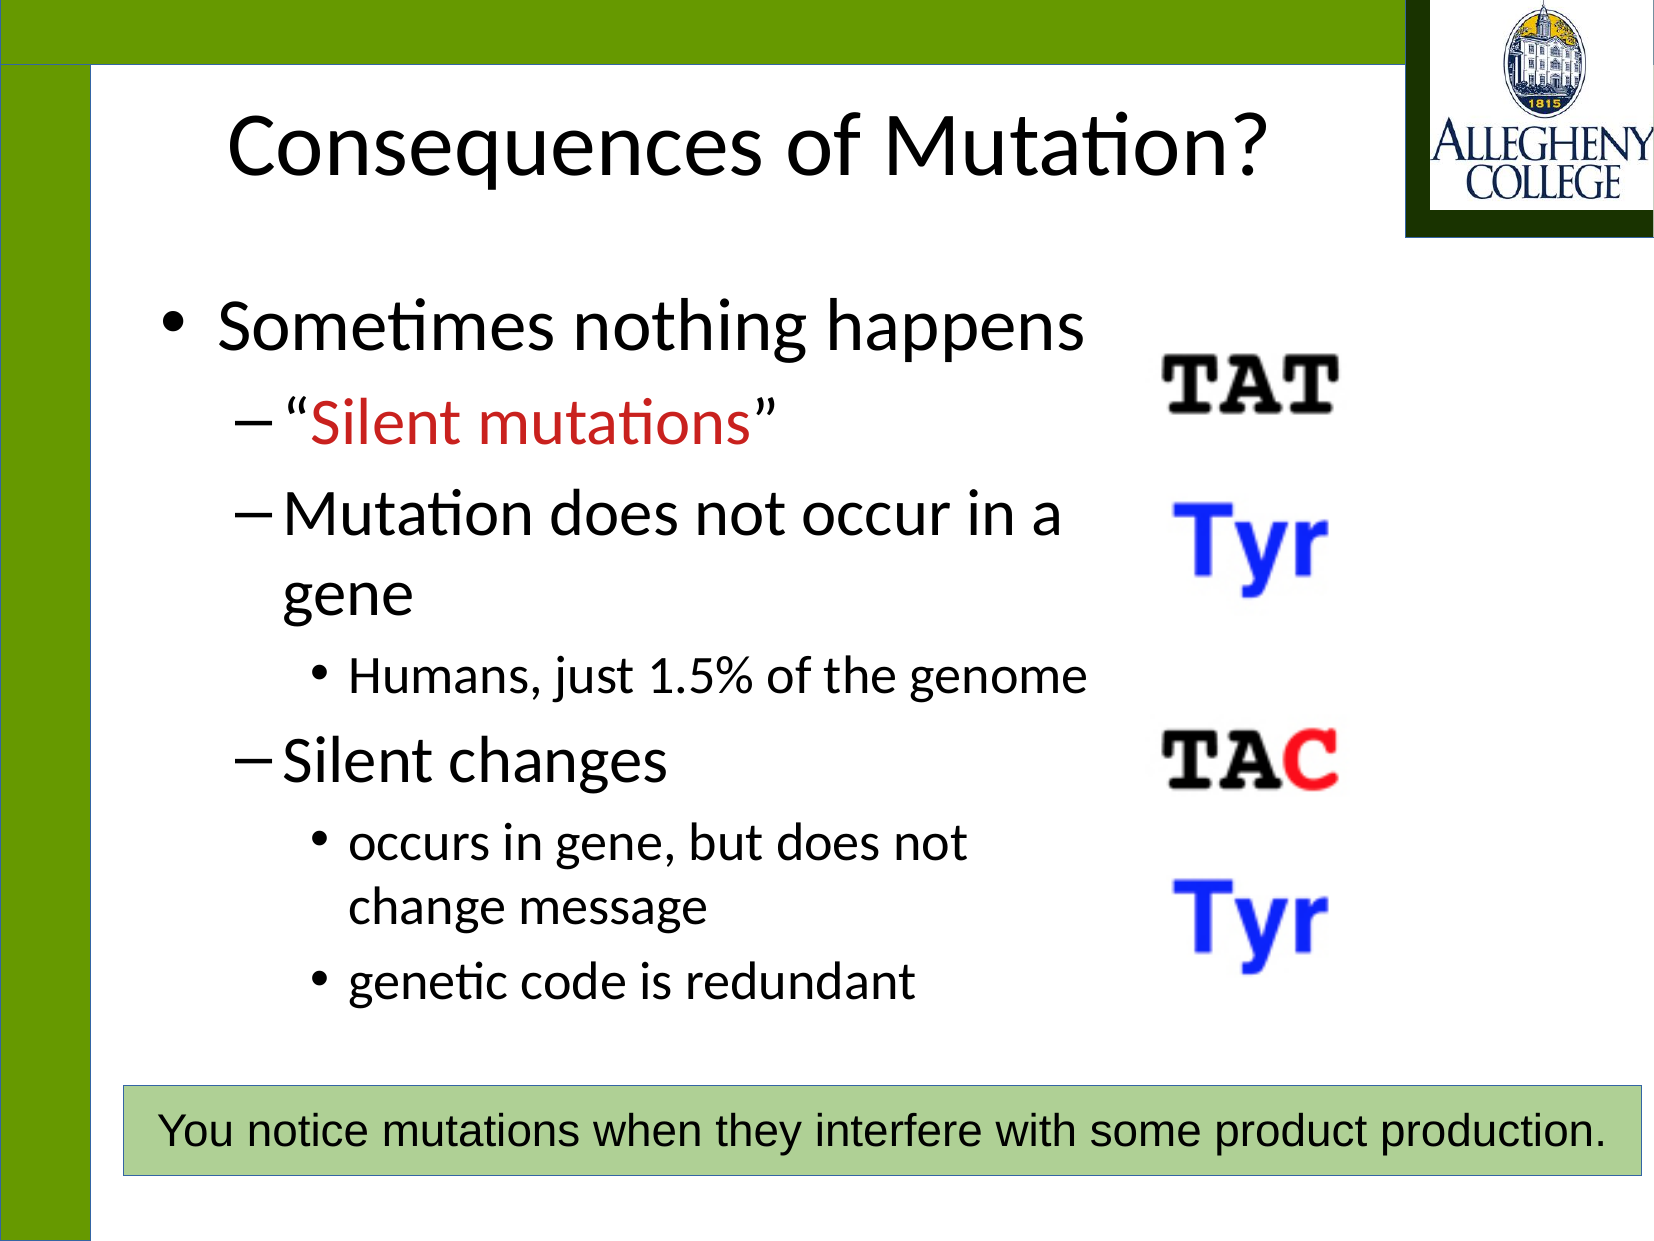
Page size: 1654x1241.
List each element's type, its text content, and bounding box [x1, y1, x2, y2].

picture [1102, 322, 1387, 1005]
title Consequences of Mutation? [91, 65, 1405, 233]
text_box You notice mutations when they interfere with some product production. [123, 1085, 1642, 1176]
picture [1430, 0, 1654, 210]
text_box [0, 0, 1654, 1241]
list Sometimes nothing happens “Silent mutations” Mutation does not occur in a gene Humans, just 1.5% of the genome Silent changes occurs in gene, but does not change message genetic code is redundant [145, 268, 1120, 1011]
